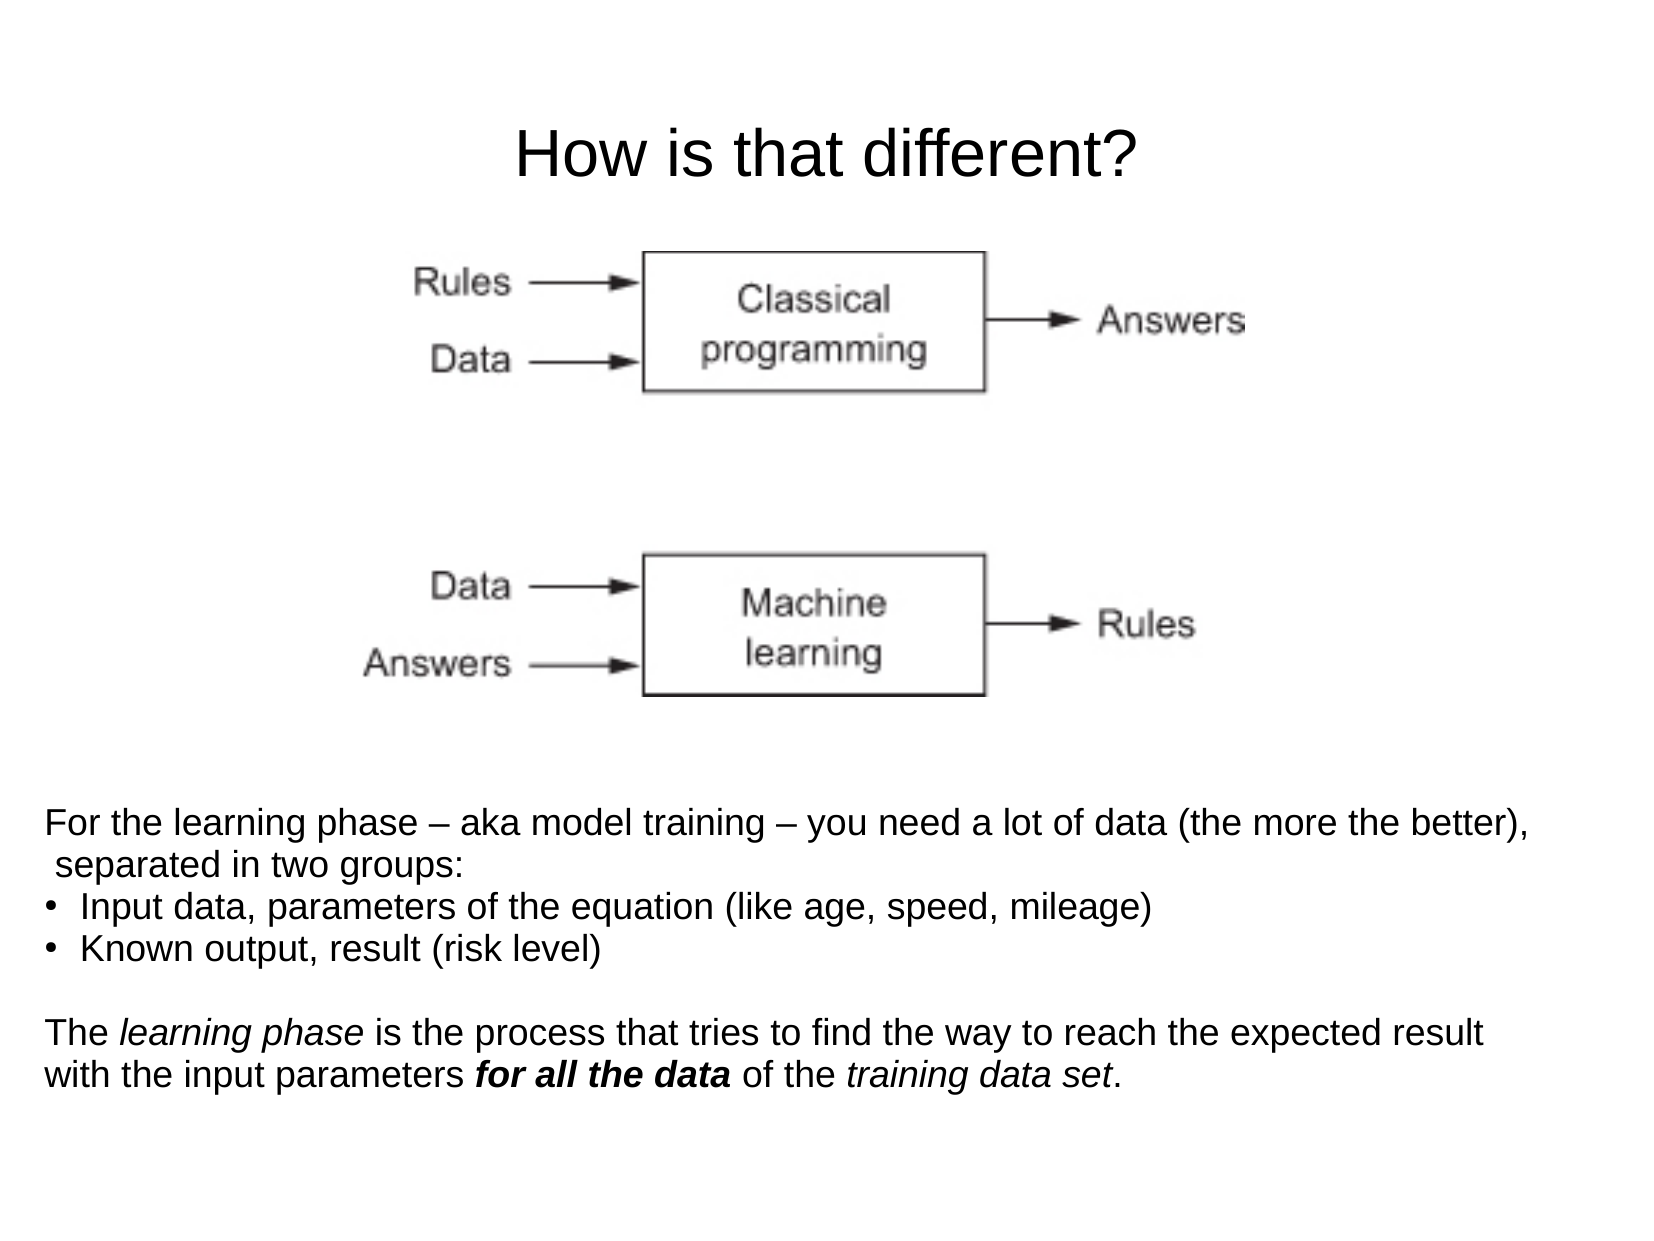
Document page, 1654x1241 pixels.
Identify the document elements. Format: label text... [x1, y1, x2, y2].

title How is that different? [82, 49, 1571, 257]
text_box For the learning phase – aka model training – you need a lot of data (the more the better), separated in two groups: Input data, parameters of the equation (like age, speed, mileage) Known output, result (risk level) The learning phase is the process that tries to find the way to reach the expected result with the input parameters for all the data of the training data set. [29, 794, 1546, 1103]
picture [362, 251, 1245, 697]
